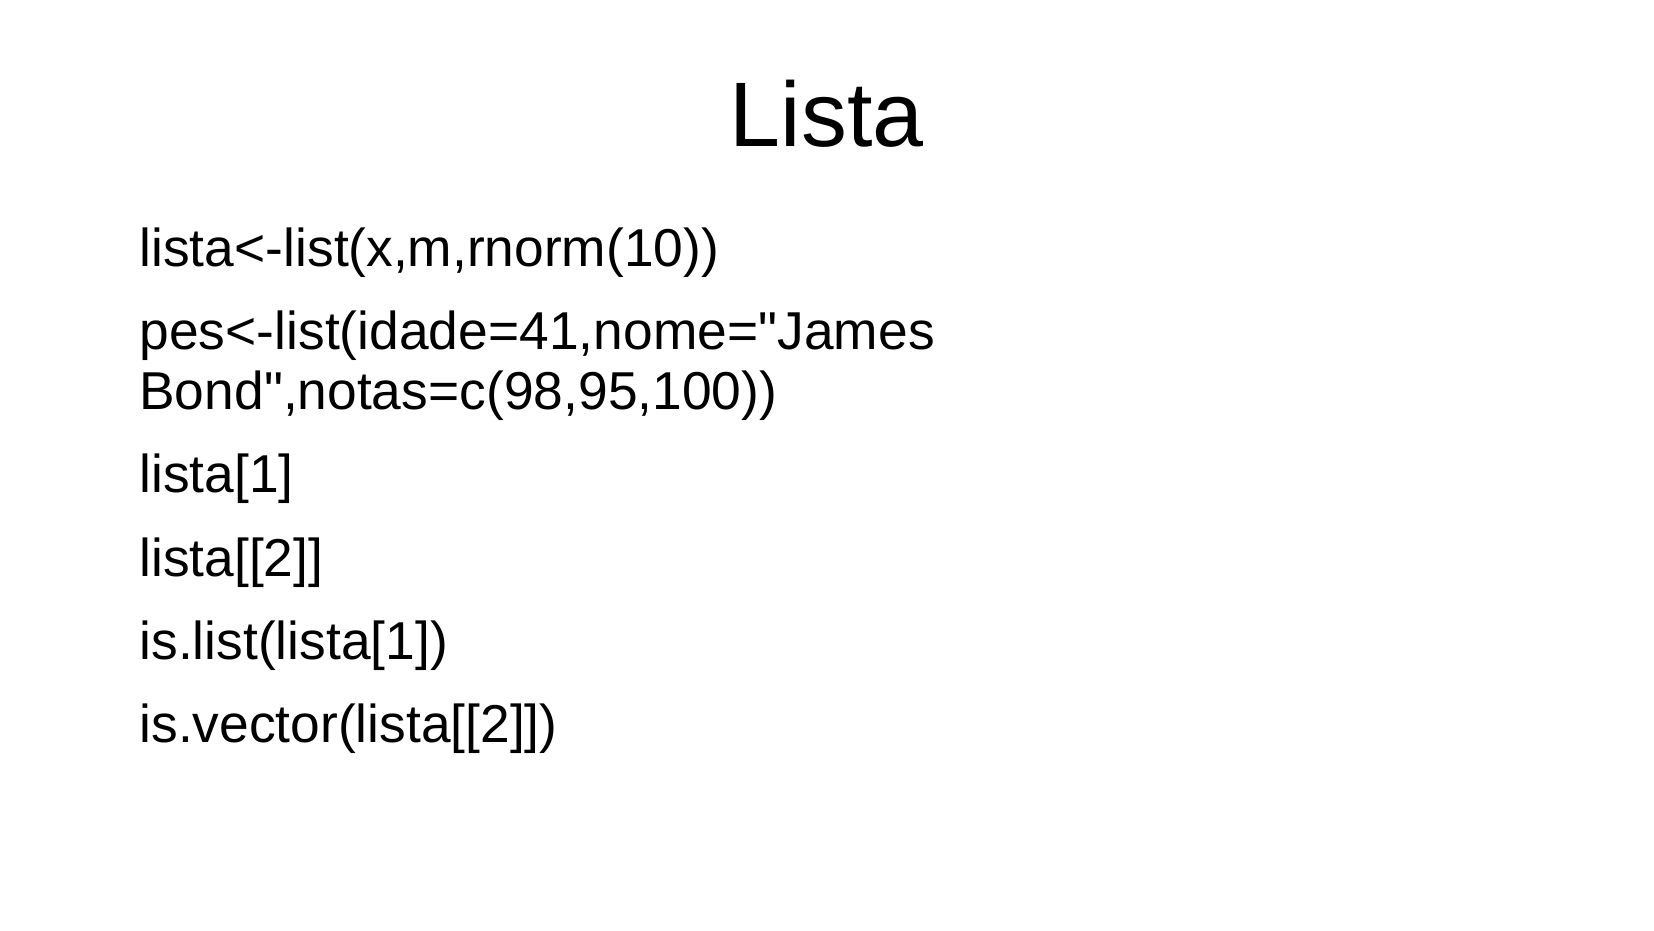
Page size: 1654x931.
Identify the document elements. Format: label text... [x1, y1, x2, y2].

title Lista [82, 37, 1571, 193]
list lista<-list(x,m,rnorm(10)) pes<-list(idade=41,nome="James Bond",notas=c(98,95,100)) lista[1] lista[[2]] is.list(lista[1]) is.vector(lista[[2]]) [82, 217, 1571, 758]
